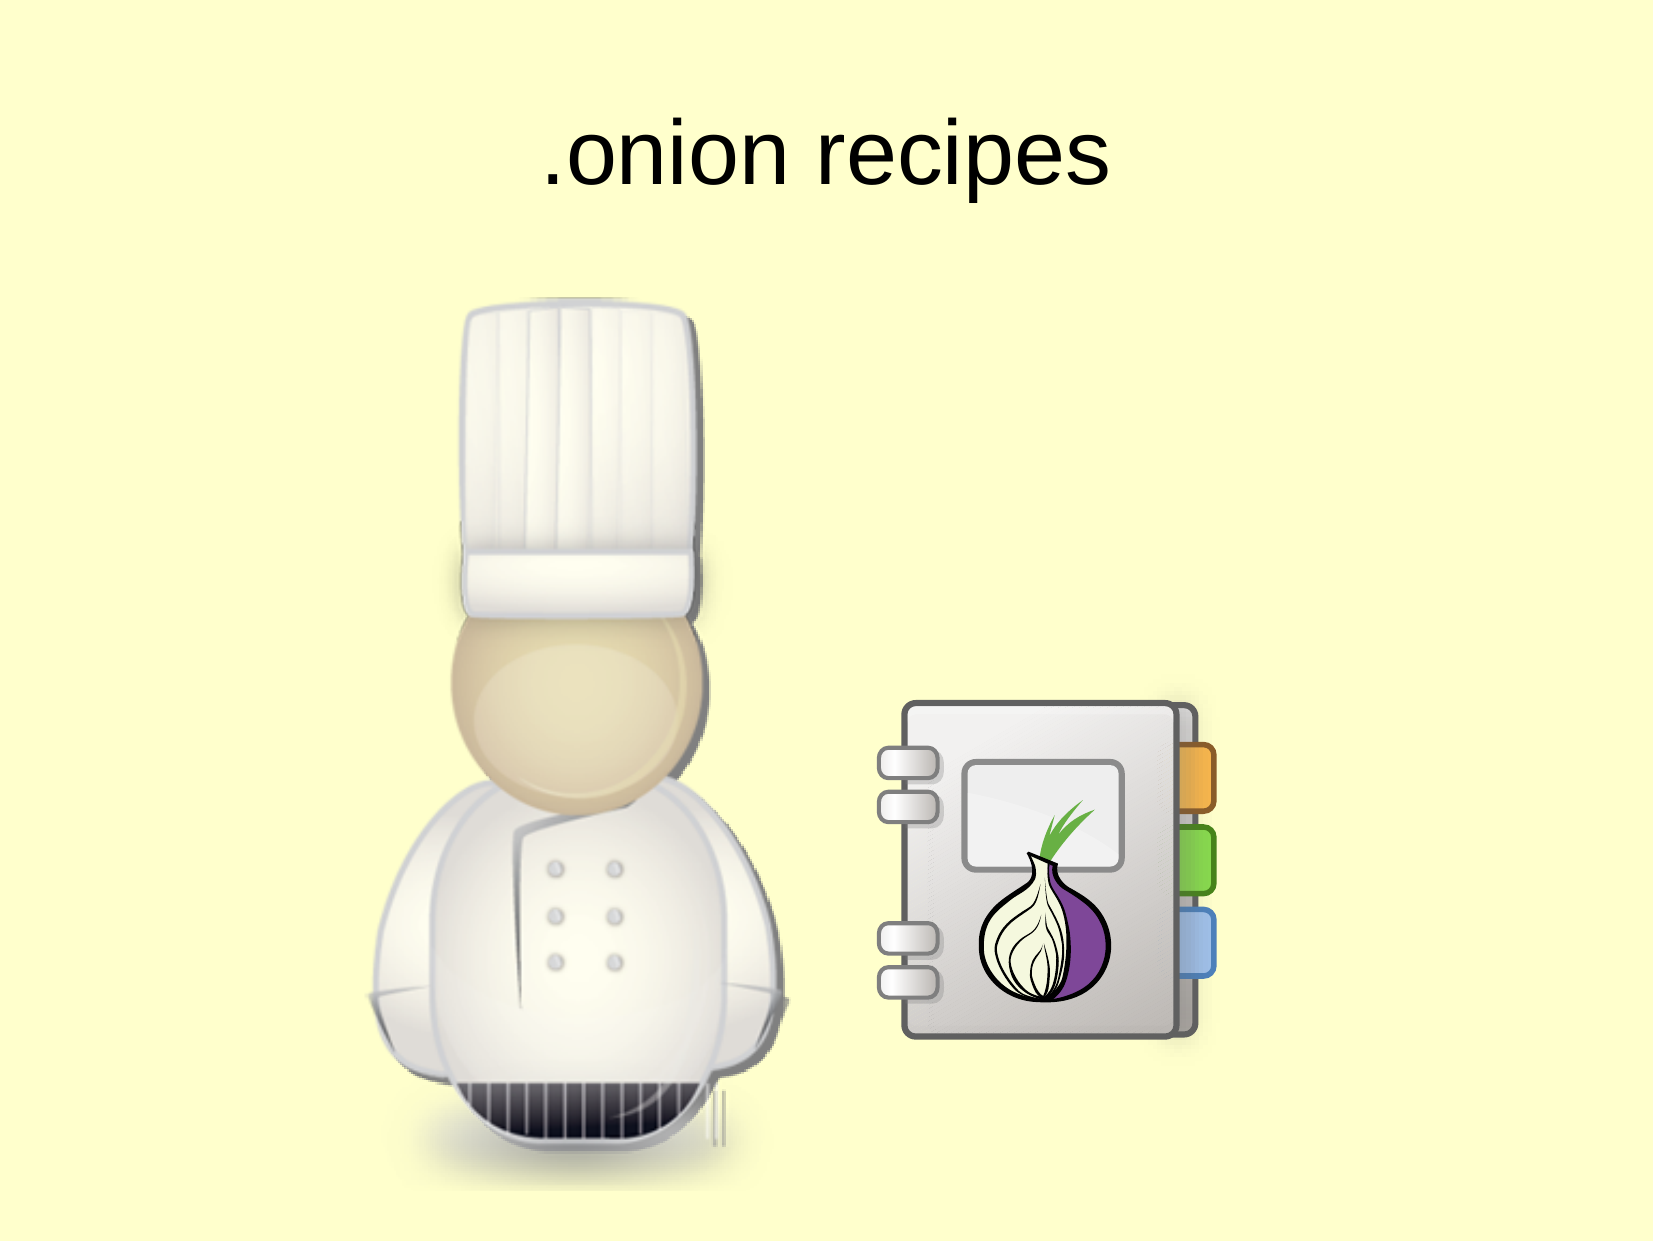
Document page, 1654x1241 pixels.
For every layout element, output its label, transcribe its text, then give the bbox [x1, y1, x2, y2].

title .onion recipes [82, 49, 1571, 257]
picture [305, 264, 1255, 1185]
